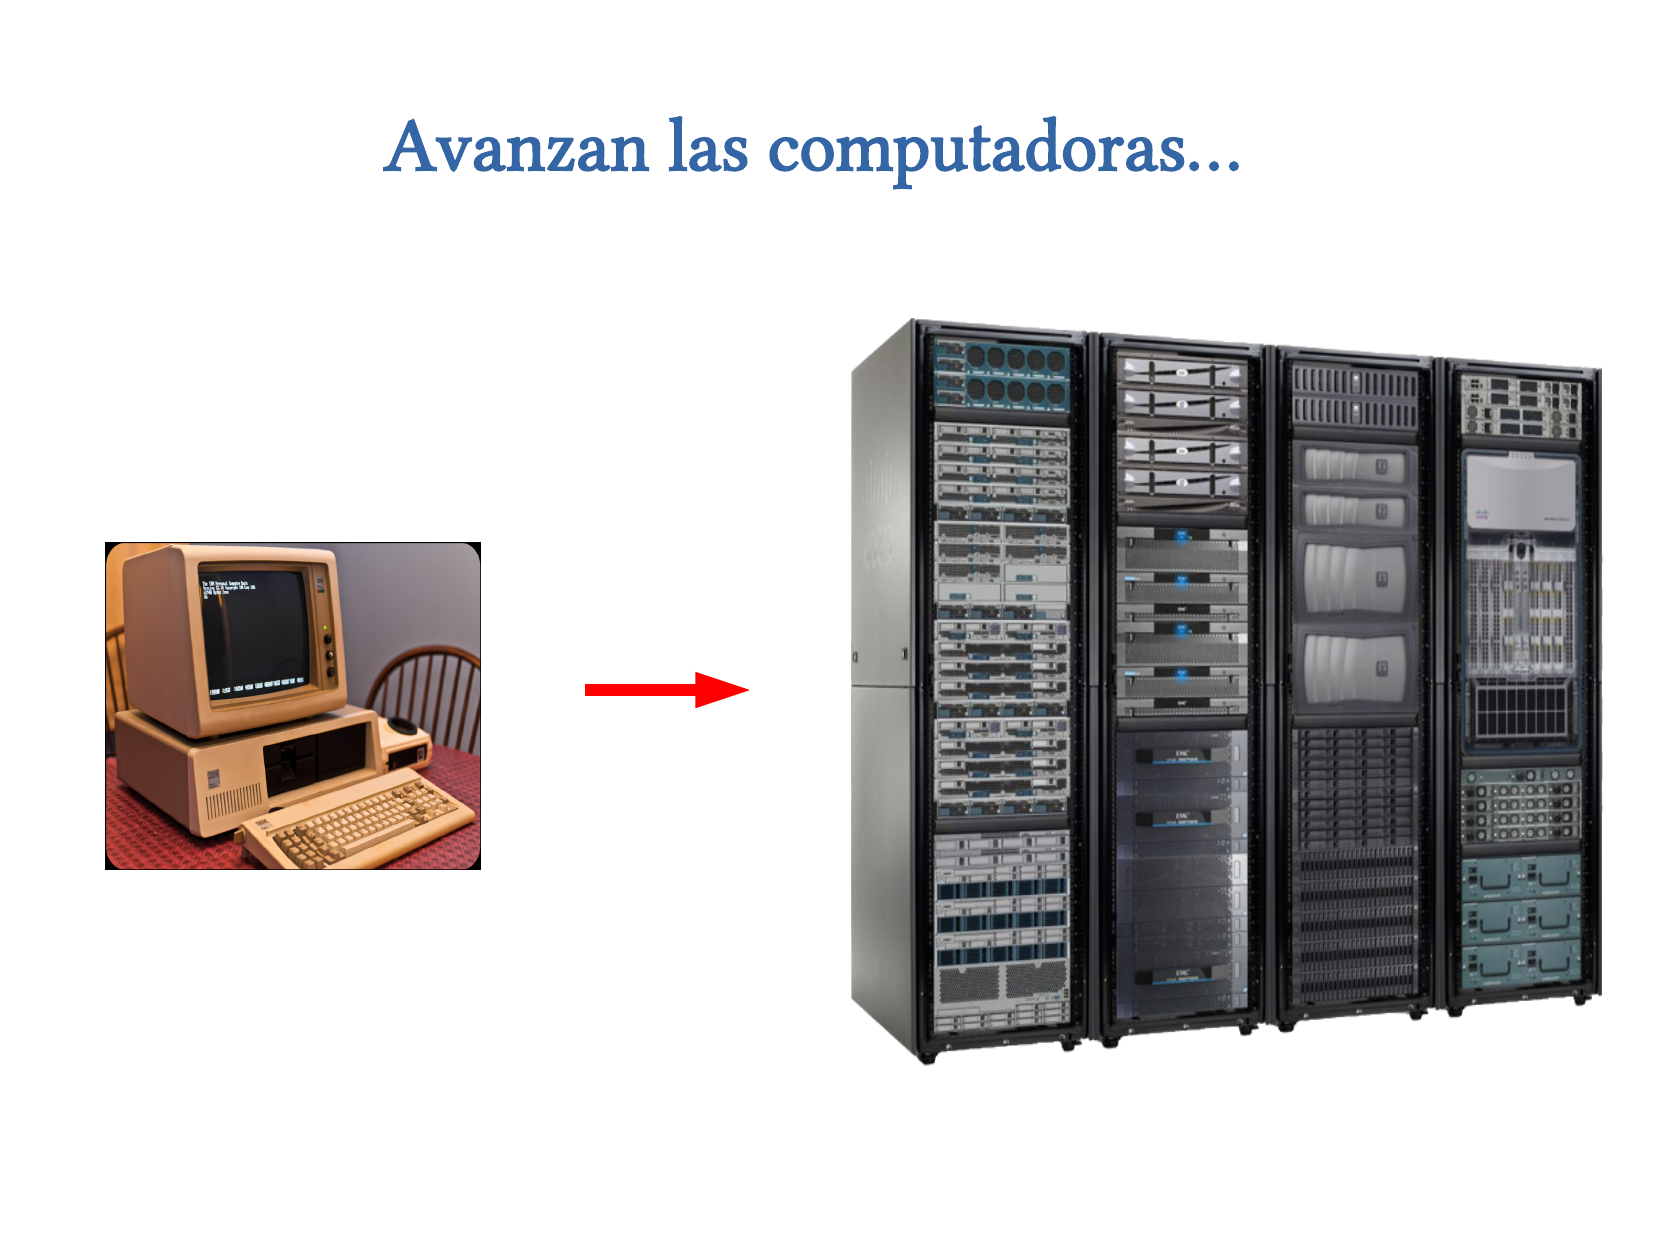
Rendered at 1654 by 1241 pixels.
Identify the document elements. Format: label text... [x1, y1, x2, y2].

title Avanzan las computadoras... [46, 102, 1580, 189]
picture [0, 0, 1654, 1241]
